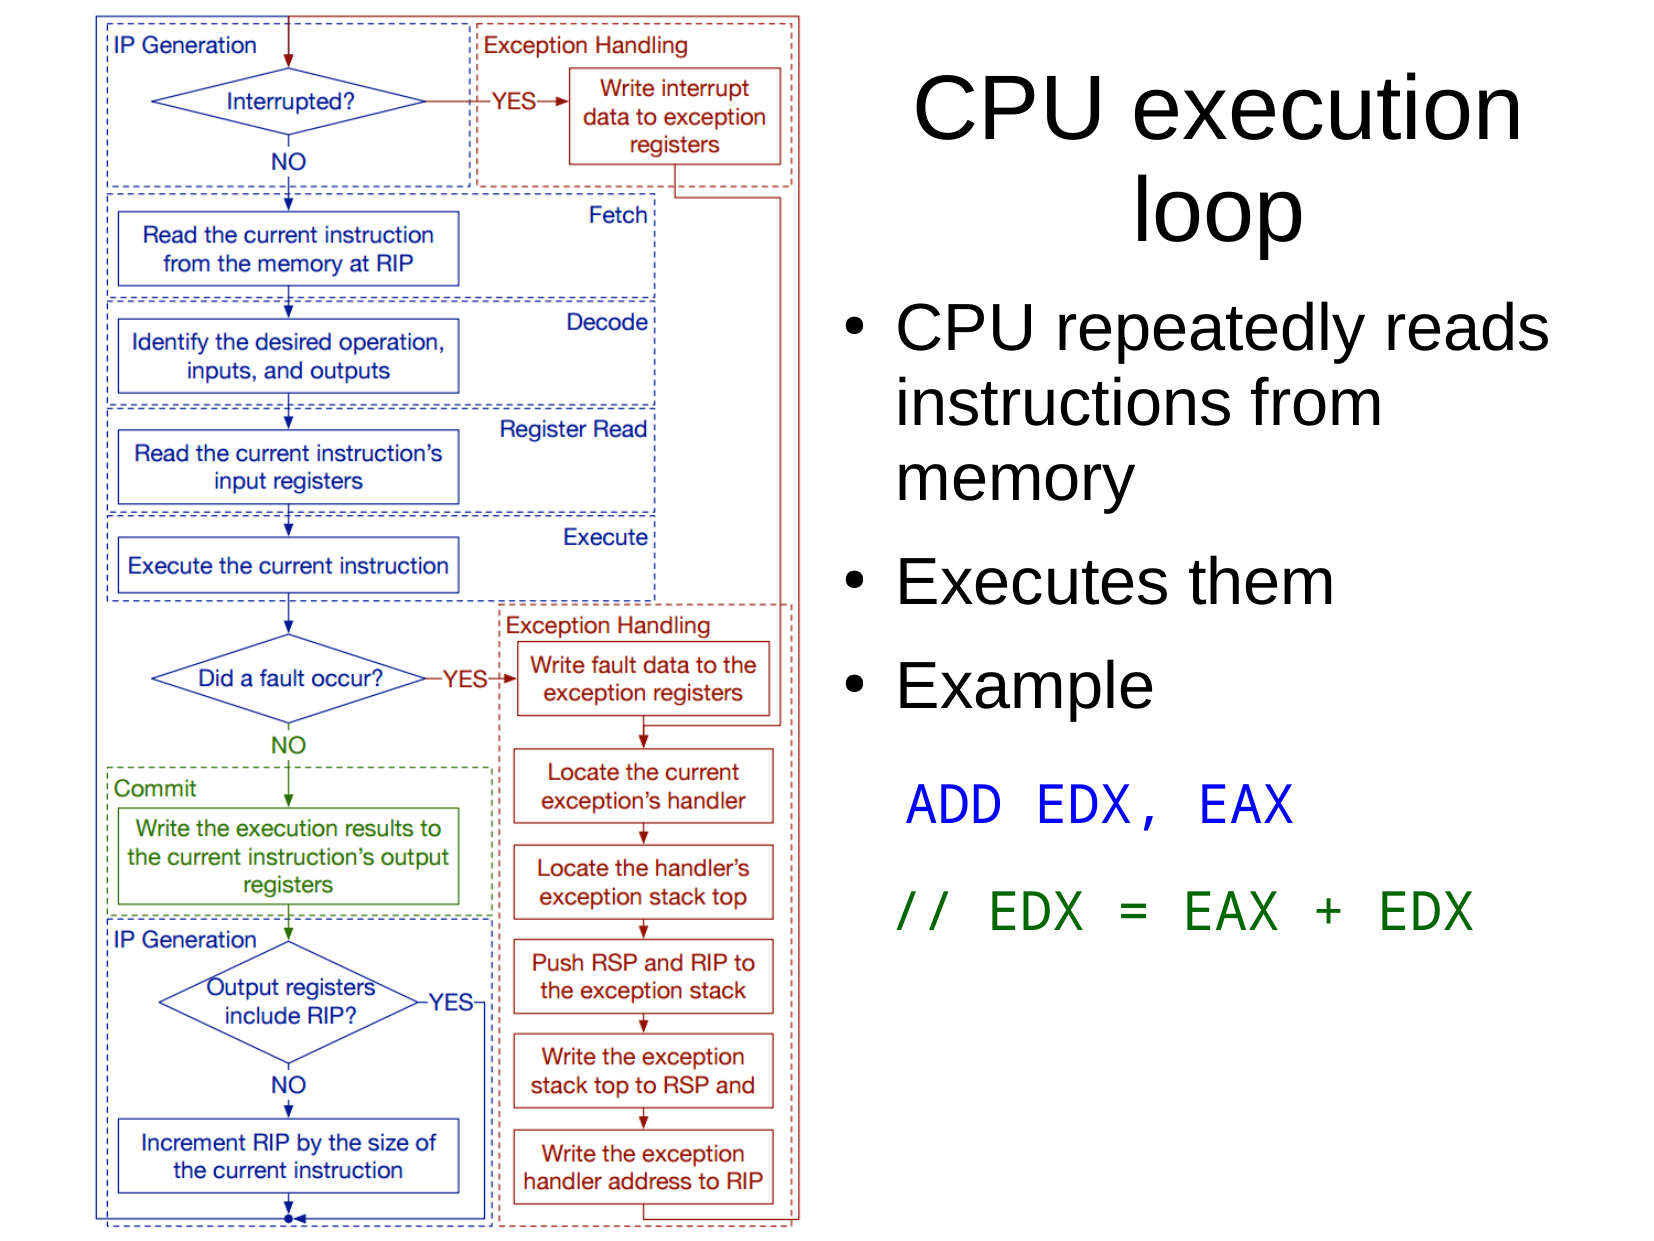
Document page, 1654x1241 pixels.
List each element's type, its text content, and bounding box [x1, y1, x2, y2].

title CPU execution loop [862, 55, 1576, 263]
list CPU repeatedly reads instructions from memory Executes them Example ADD EDX, EAX // EDX = EAX + EDX [825, 290, 1571, 1010]
picture [75, 0, 817, 1241]
